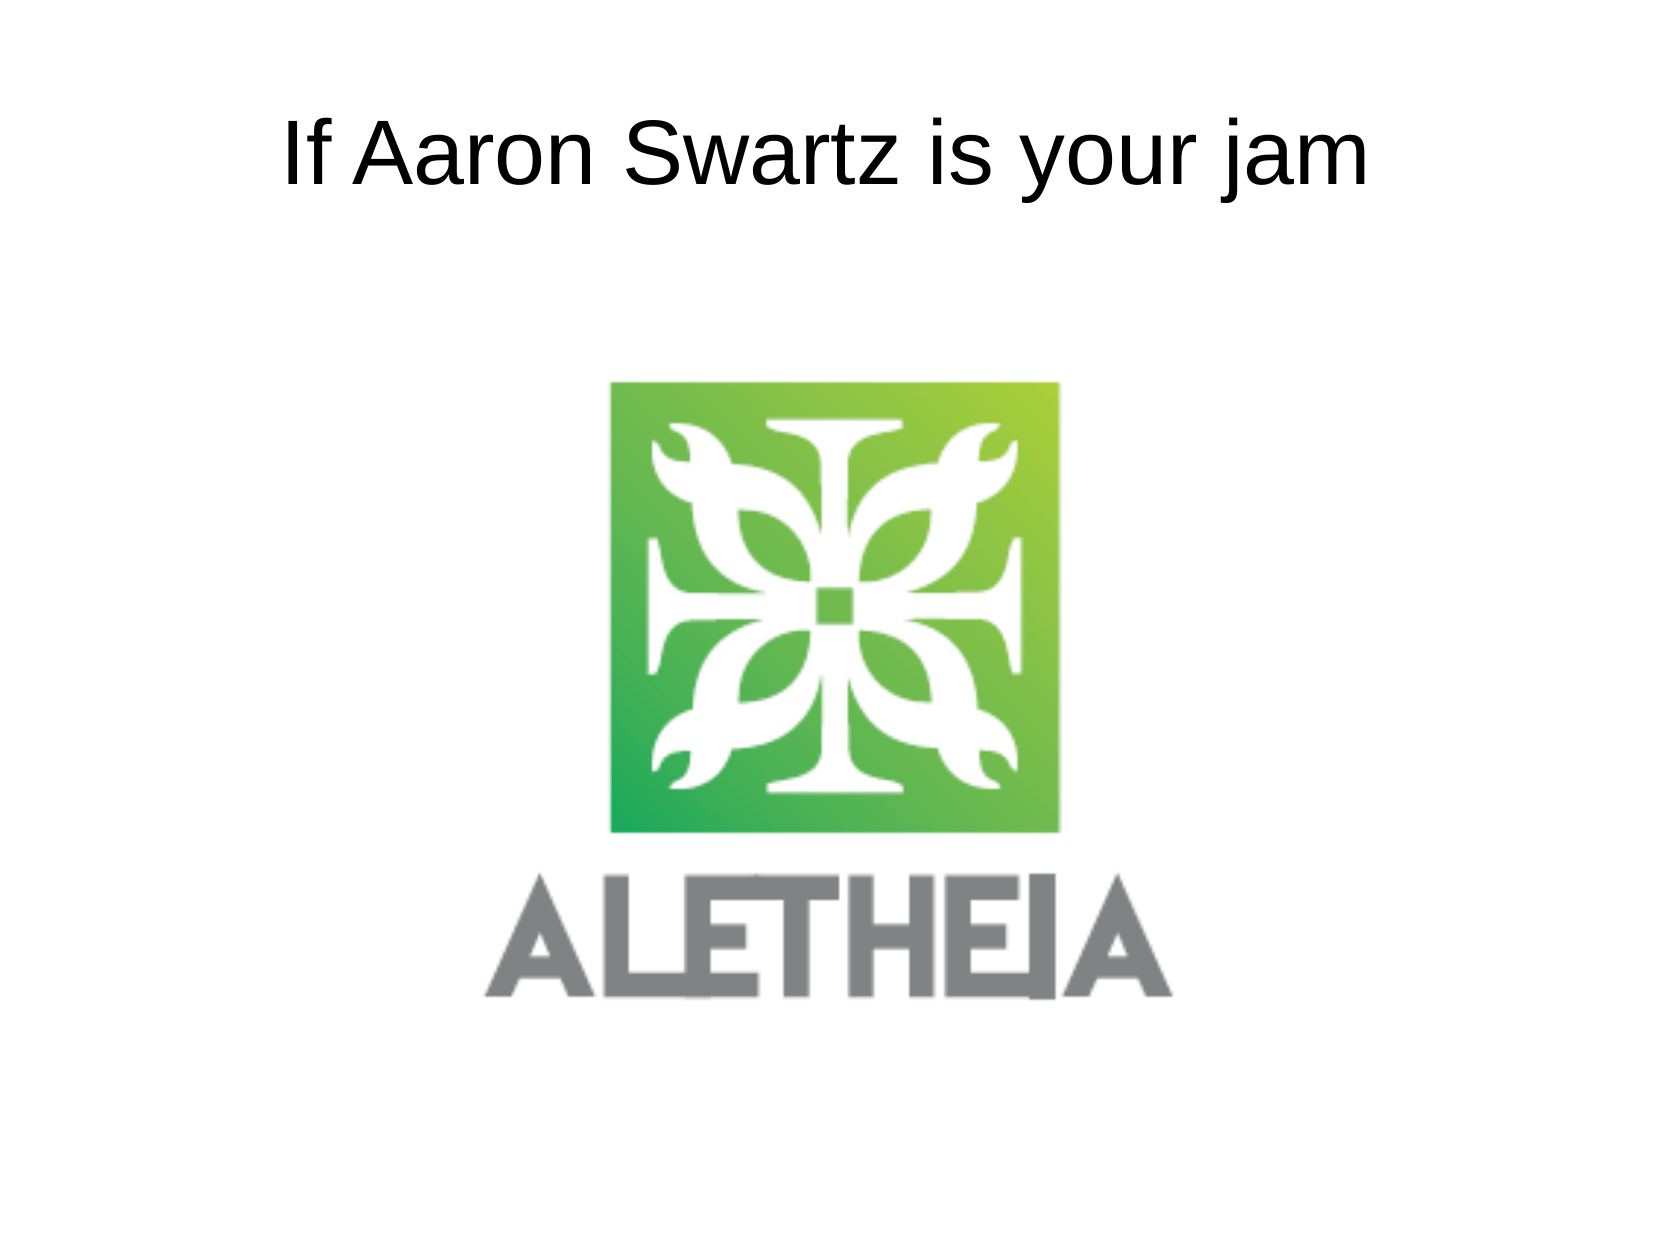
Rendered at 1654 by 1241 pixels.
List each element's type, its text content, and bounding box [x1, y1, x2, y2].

title If Aaron Swartz is your jam [82, 49, 1571, 257]
picture [460, 354, 1188, 1018]
